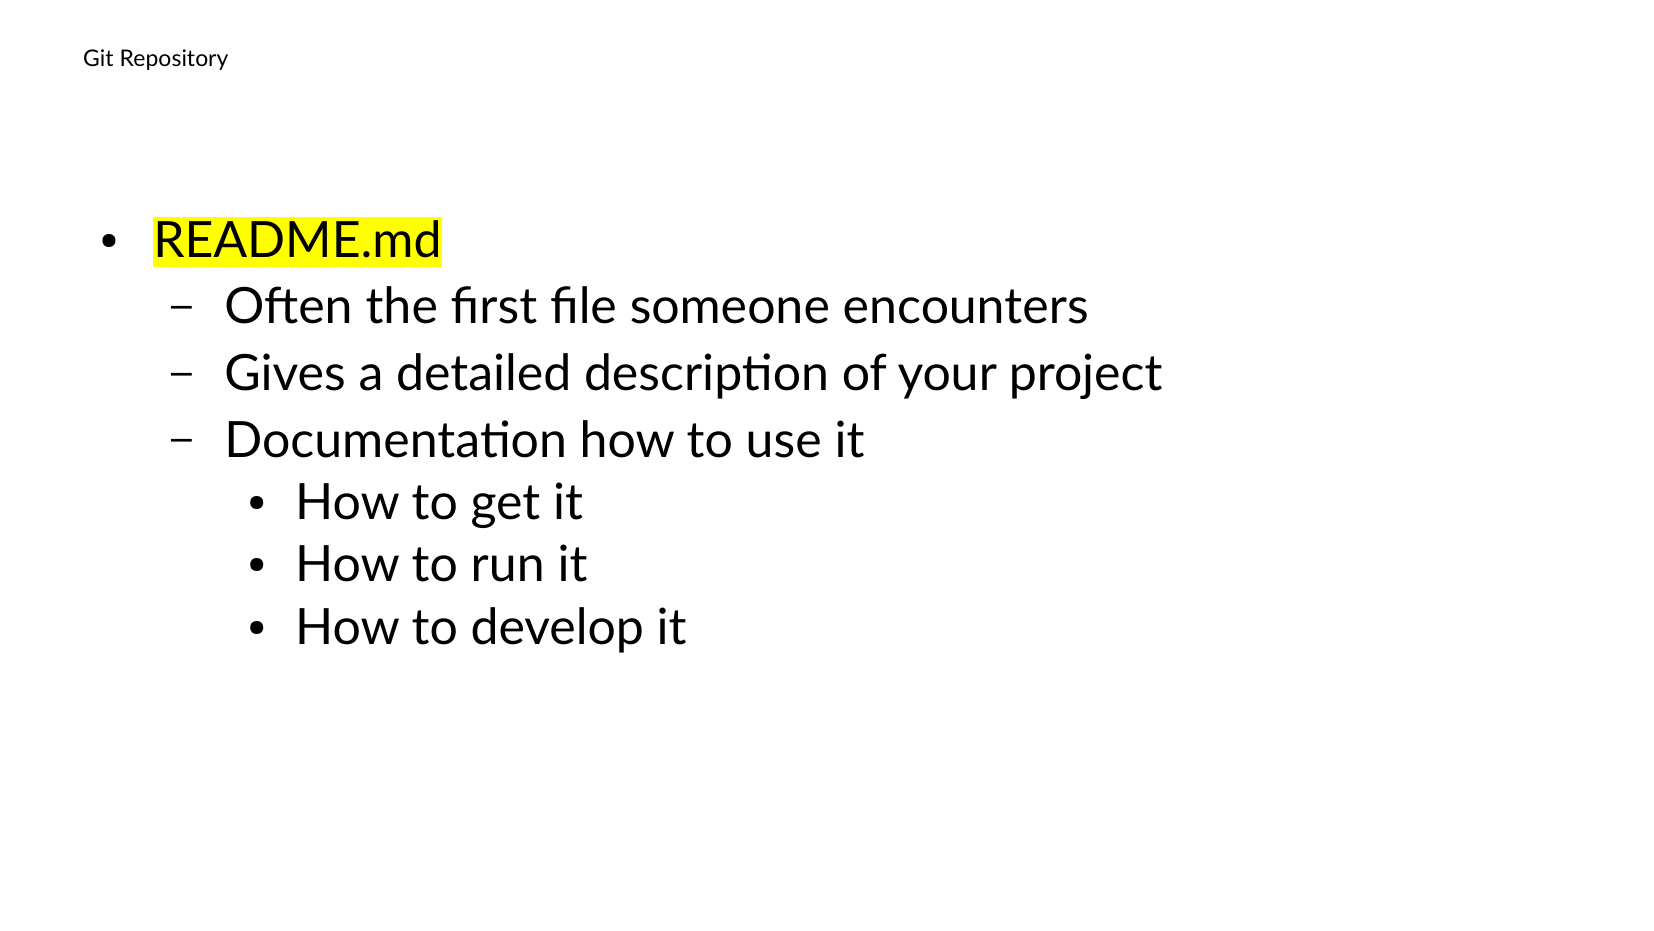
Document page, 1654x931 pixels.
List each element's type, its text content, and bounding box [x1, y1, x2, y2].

list README.md Often the first file someone encounters Gives a detailed description of your project Documentation how to use it How to get it How to run it How to develop it [82, 217, 1571, 839]
title Git Repository [83, 0, 1571, 119]
